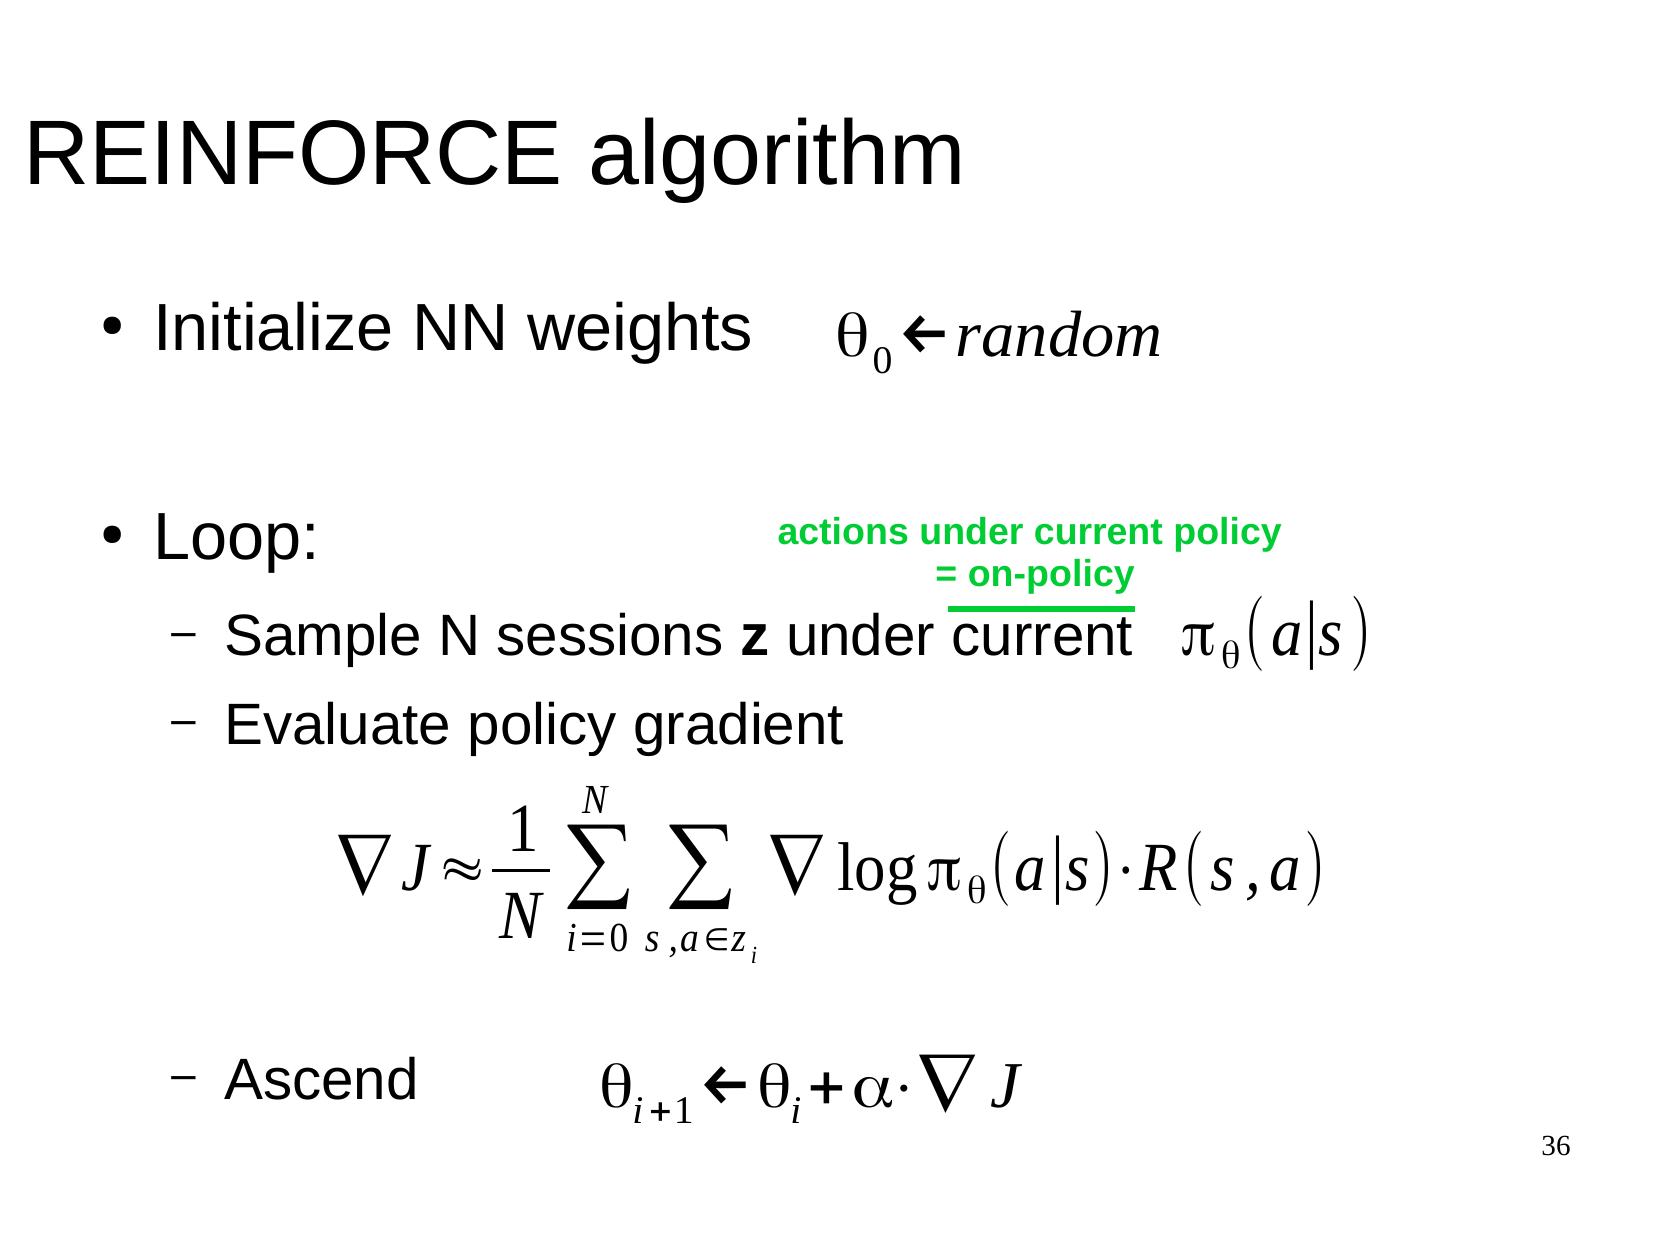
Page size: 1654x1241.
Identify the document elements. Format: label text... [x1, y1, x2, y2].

chart [818, 299, 1179, 384]
list Initialize NN weights Loop: Sample N sessions z under current Evaluate policy gradient Ascend [82, 290, 1571, 1186]
chart [318, 774, 1340, 969]
title REINFORCE algorithm [23, 49, 1512, 257]
text_box actions under current policy = on-policy [762, 502, 1308, 602]
chart [582, 1049, 1042, 1134]
chart [1166, 590, 1385, 674]
